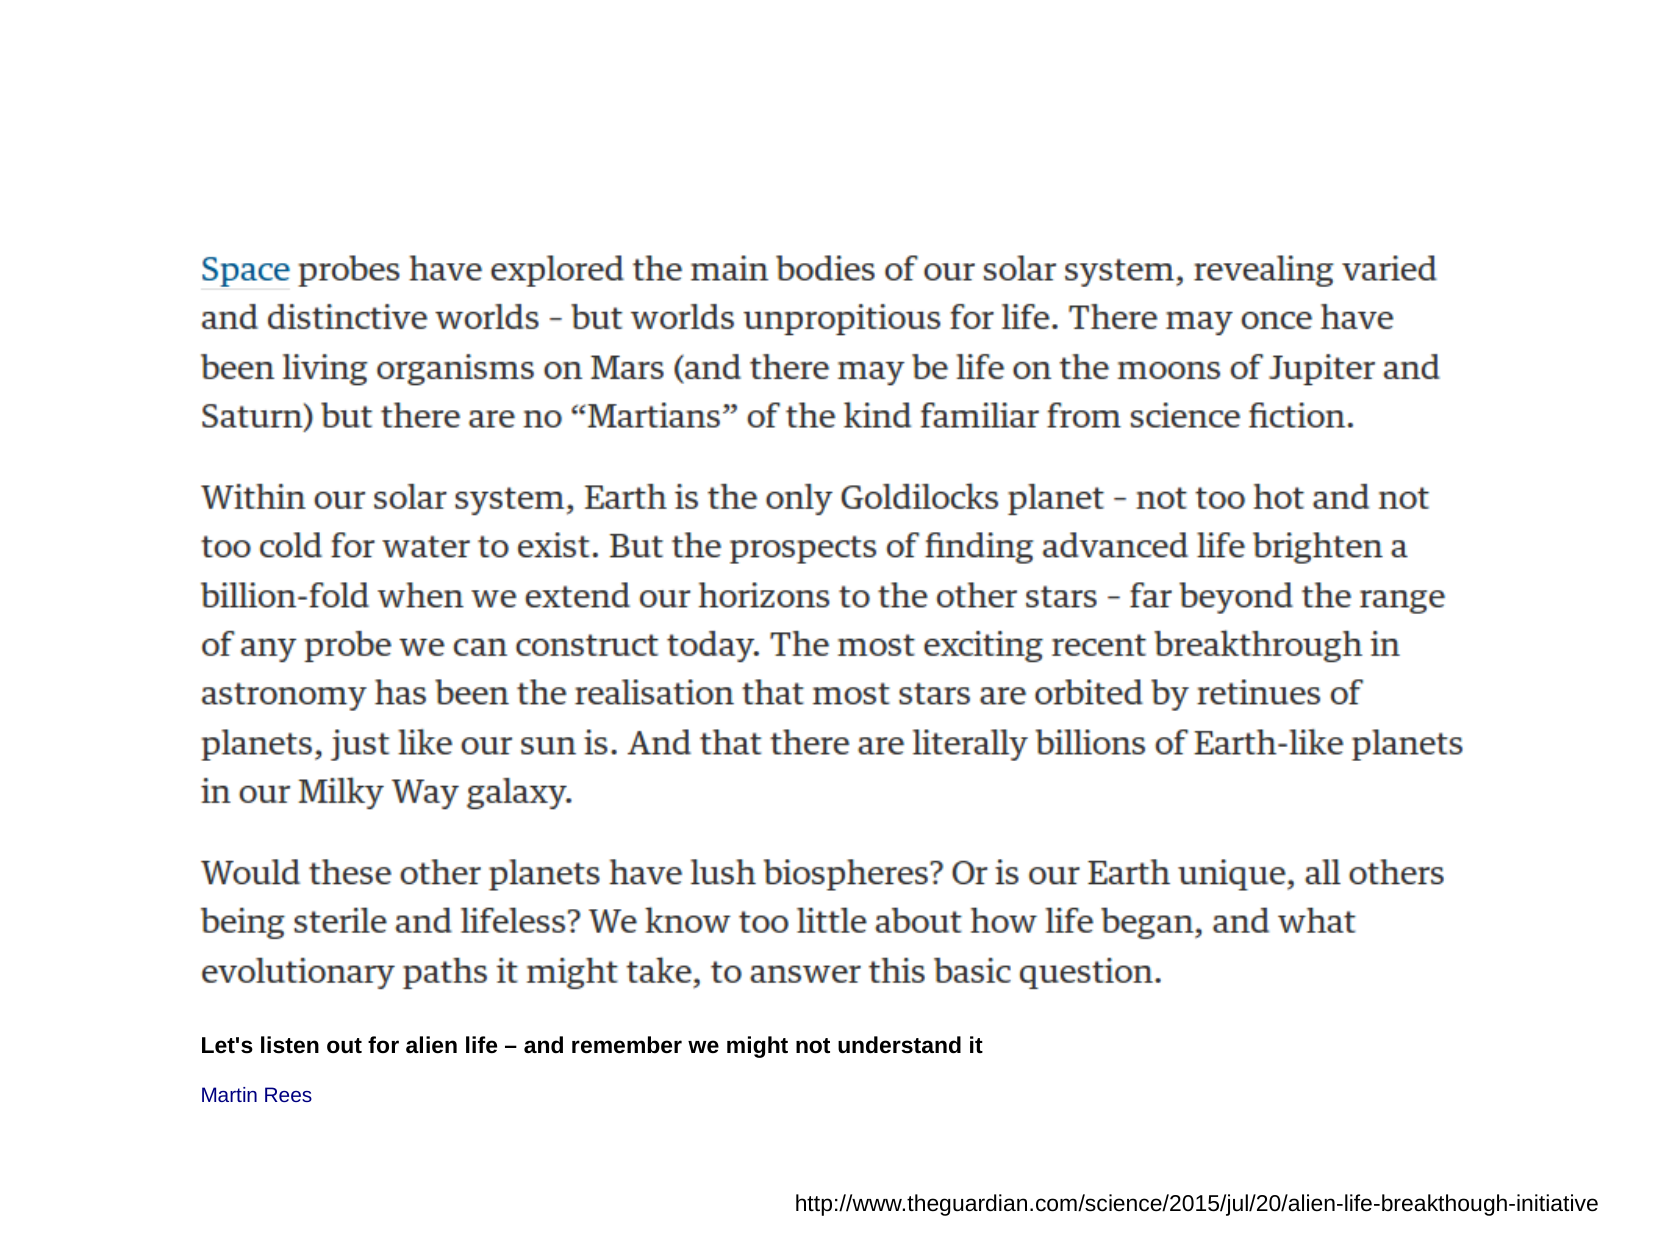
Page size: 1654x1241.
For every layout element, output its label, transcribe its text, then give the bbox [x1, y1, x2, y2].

text_box Let's listen out for alien life – and remember we might not understand it Martin Rees [185, 1025, 1654, 1141]
picture [184, 237, 1469, 1005]
text_box http://www.theguardian.com/science/2015/jul/20/alien-life-breakthough-initiative [780, 1183, 1654, 1241]
